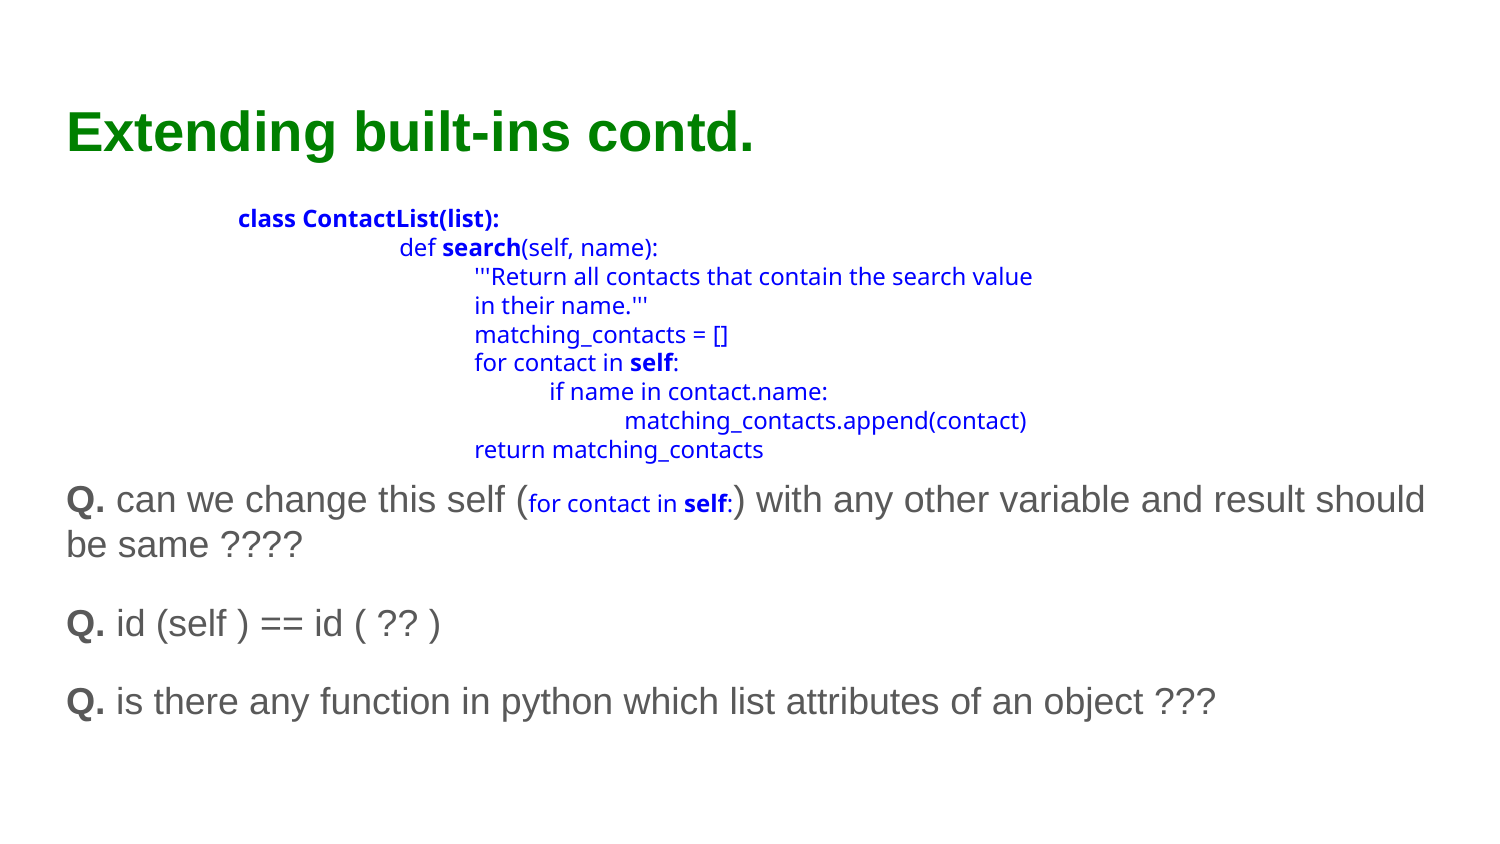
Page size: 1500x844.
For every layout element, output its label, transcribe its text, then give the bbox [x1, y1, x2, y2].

title Extending built-ins contd. [51, 72, 1449, 167]
list class ContactList(list): def search(self, name): '''Return all contacts that contain the search value in their name.''' matching_contacts = [] for contact in self: if name in contact.name: matching_contacts.append(contact) return matching_contacts Q. can we change this self (for contact in self:) with any other variable and result should be same ???? Q. id (self ) == id ( ?? ) Q. is there any function in python which list attributes of an object ??? [51, 189, 1449, 750]
